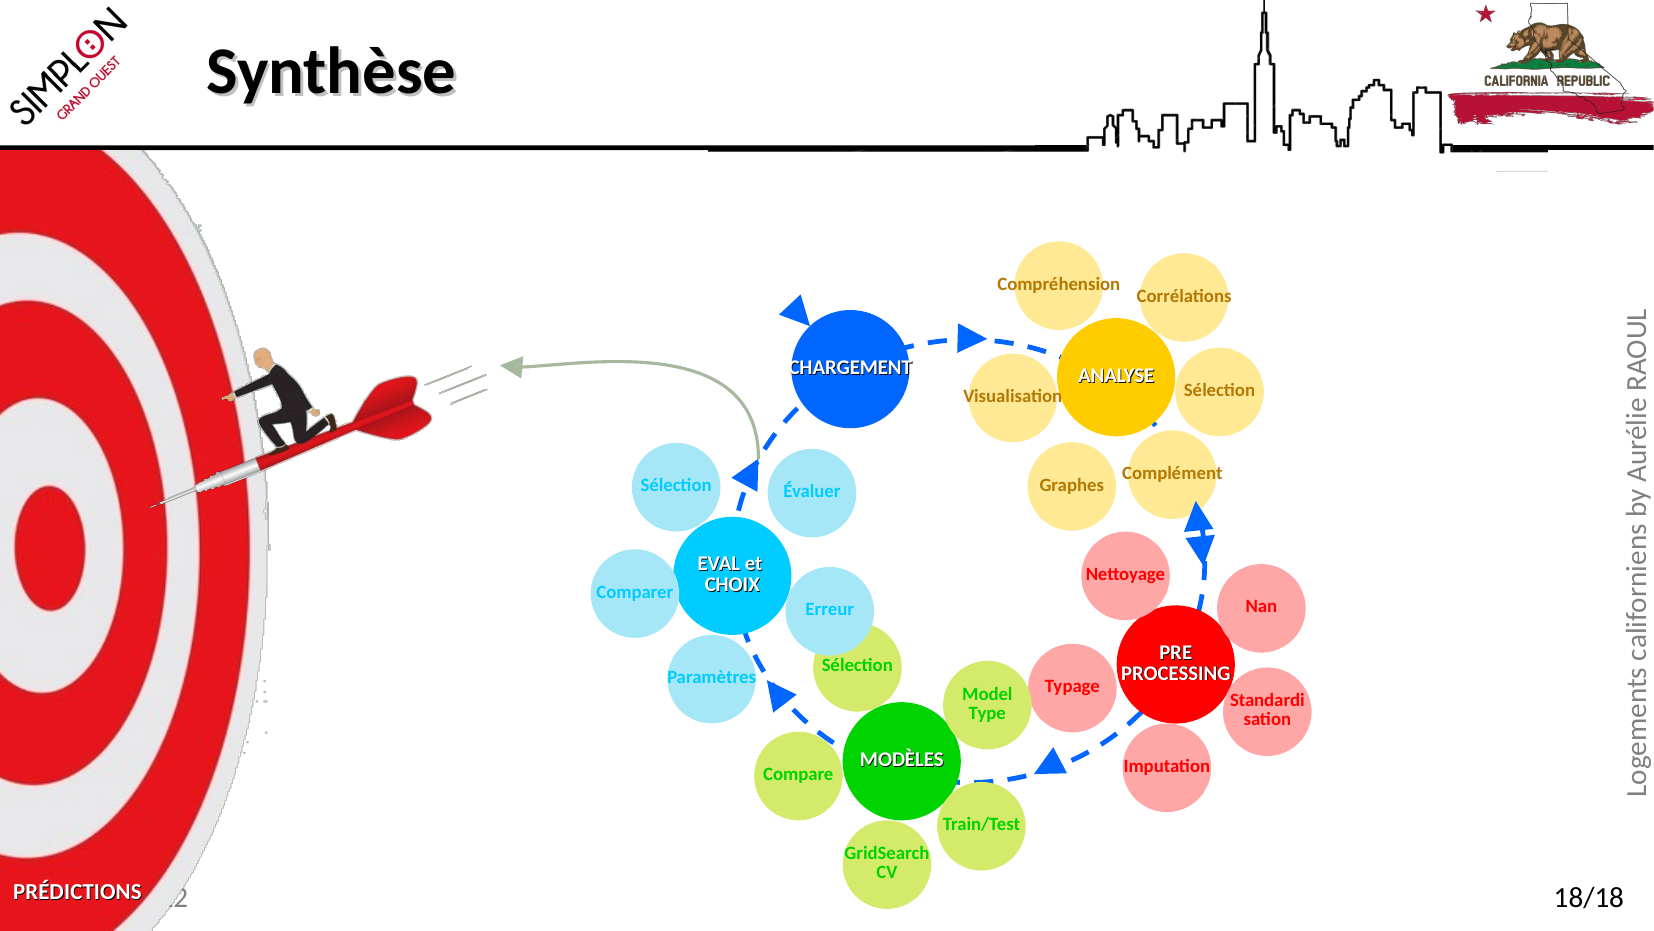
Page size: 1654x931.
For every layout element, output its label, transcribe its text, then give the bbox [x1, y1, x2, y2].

text_box Nettoyage [1081, 531, 1170, 621]
picture [2, 2, 147, 145]
text_box Compréhension [1014, 241, 1103, 331]
text_box Model Type [943, 660, 1032, 750]
text_box Standardi sation [1222, 667, 1312, 757]
text_box MODÈLES [842, 702, 961, 821]
text_box [745, 605, 869, 749]
text_box Imputation [1122, 723, 1212, 813]
text_box Évaluer [767, 448, 857, 538]
text_box Paramètres [667, 634, 756, 724]
text_box Train/Test [937, 781, 1026, 871]
text_box Typage [1028, 643, 1117, 733]
text_box Graphes [1027, 442, 1117, 531]
picture [708, 0, 1654, 172]
text_box Complément [1127, 430, 1217, 519]
text_box PRE PROCESSING [1116, 605, 1235, 724]
text_box Erreur [785, 566, 875, 656]
text_box Visualisation [968, 353, 1058, 443]
text_box PRÉDICTIONS [0, 875, 184, 931]
text_box Comparer [590, 549, 680, 638]
text_box Sélection [813, 625, 902, 712]
text_box EVAL et CHOIX [673, 516, 792, 635]
text_box Corrélations [1139, 253, 1229, 342]
text_box Compare [754, 731, 843, 821]
text_box [778, 294, 811, 327]
text_box Sélection [631, 442, 721, 532]
title Synthèse [206, 24, 1447, 129]
text_box CHARGEMENT [791, 310, 910, 429]
text_box ANALYSE [1057, 318, 1176, 437]
text_box [731, 323, 1215, 783]
text_box Sélection [1175, 347, 1264, 437]
text_box Nan [1217, 564, 1306, 653]
picture [0, 150, 504, 931]
text_box GridSearch CV [842, 820, 932, 909]
